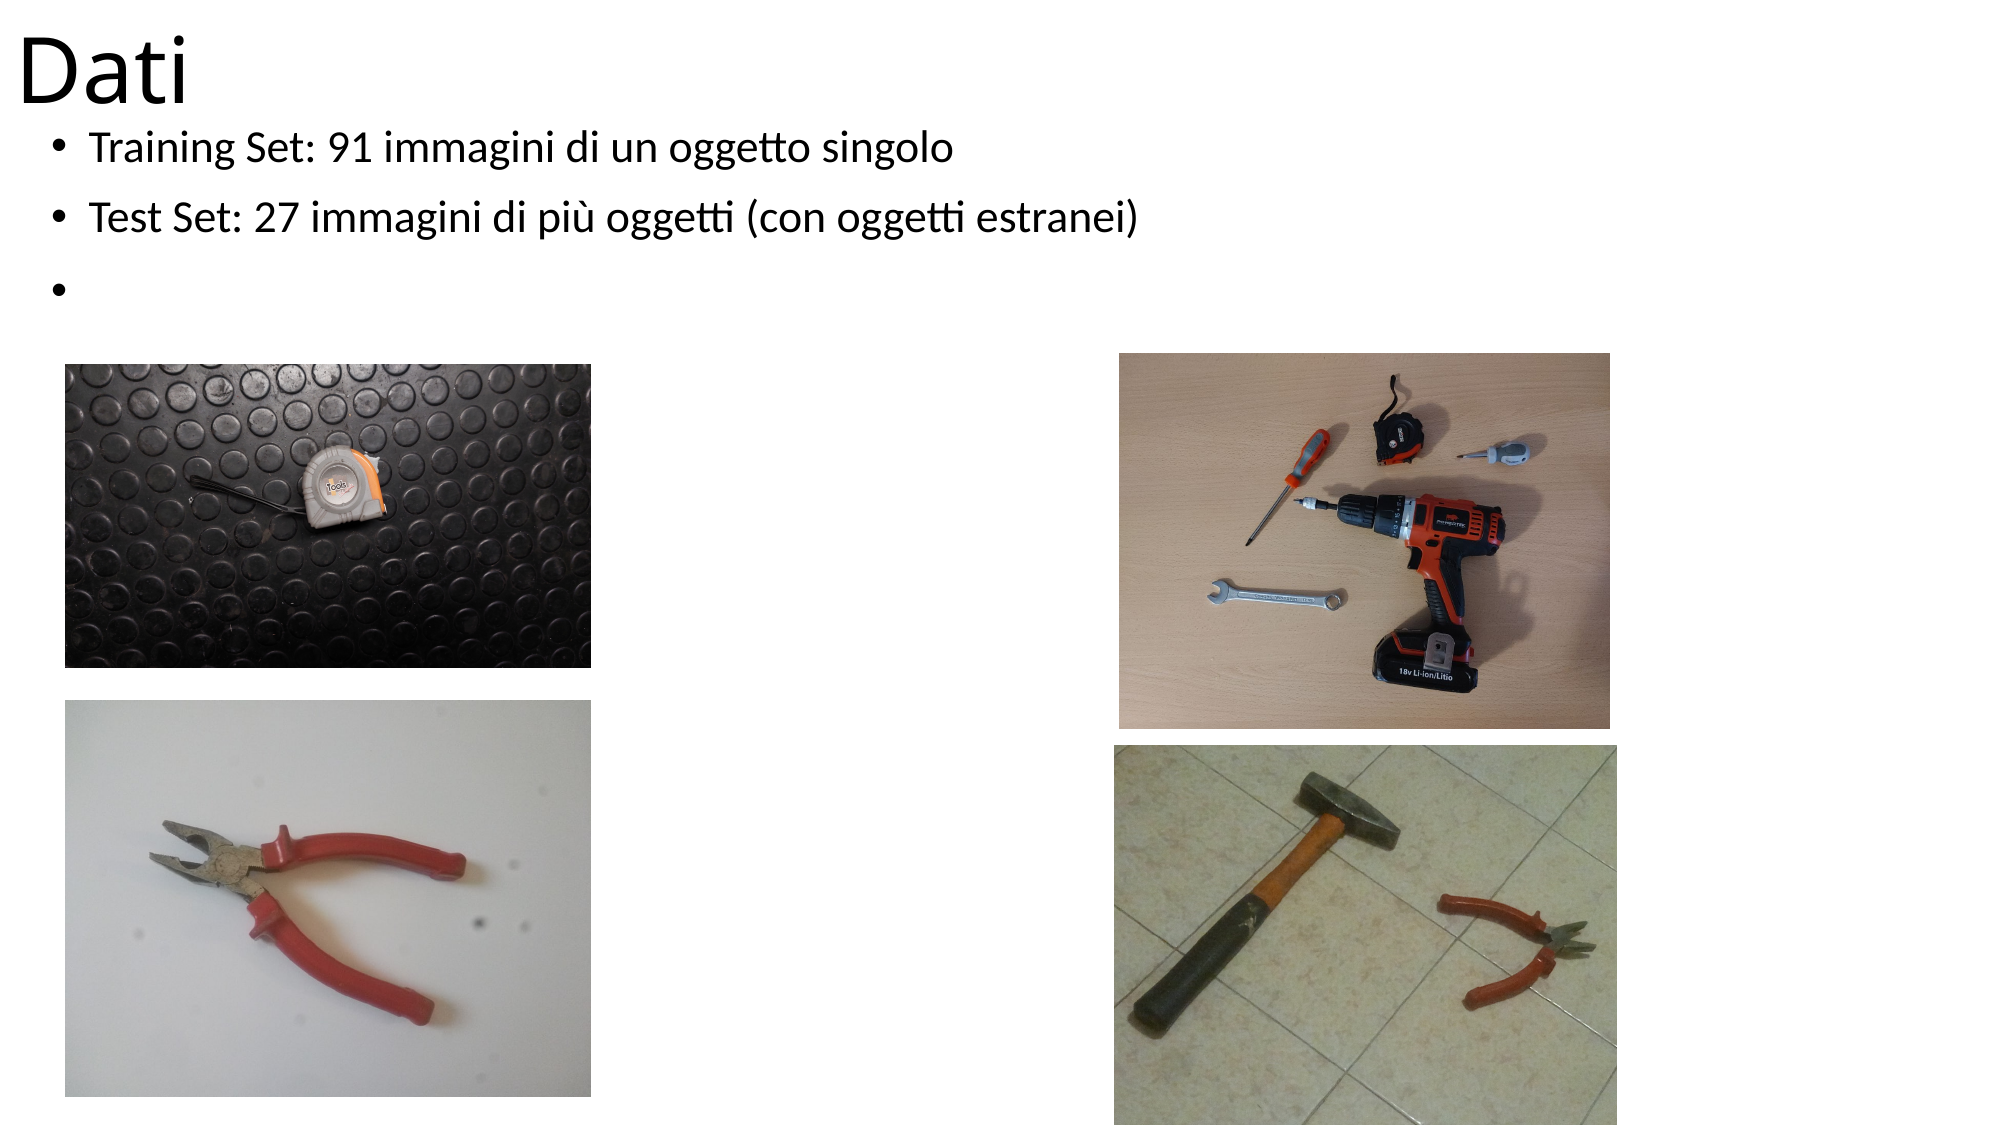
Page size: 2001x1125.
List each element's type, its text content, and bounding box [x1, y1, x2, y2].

picture [1119, 353, 1610, 729]
picture [65, 365, 591, 668]
picture [1114, 745, 1617, 1125]
picture [65, 700, 591, 1097]
list Training Set: 91 immagini di un oggetto singolo Test Set: 27 immagini di più oggetti (con oggetti estranei) [36, 115, 1762, 830]
title Dati [0, 0, 1726, 184]
